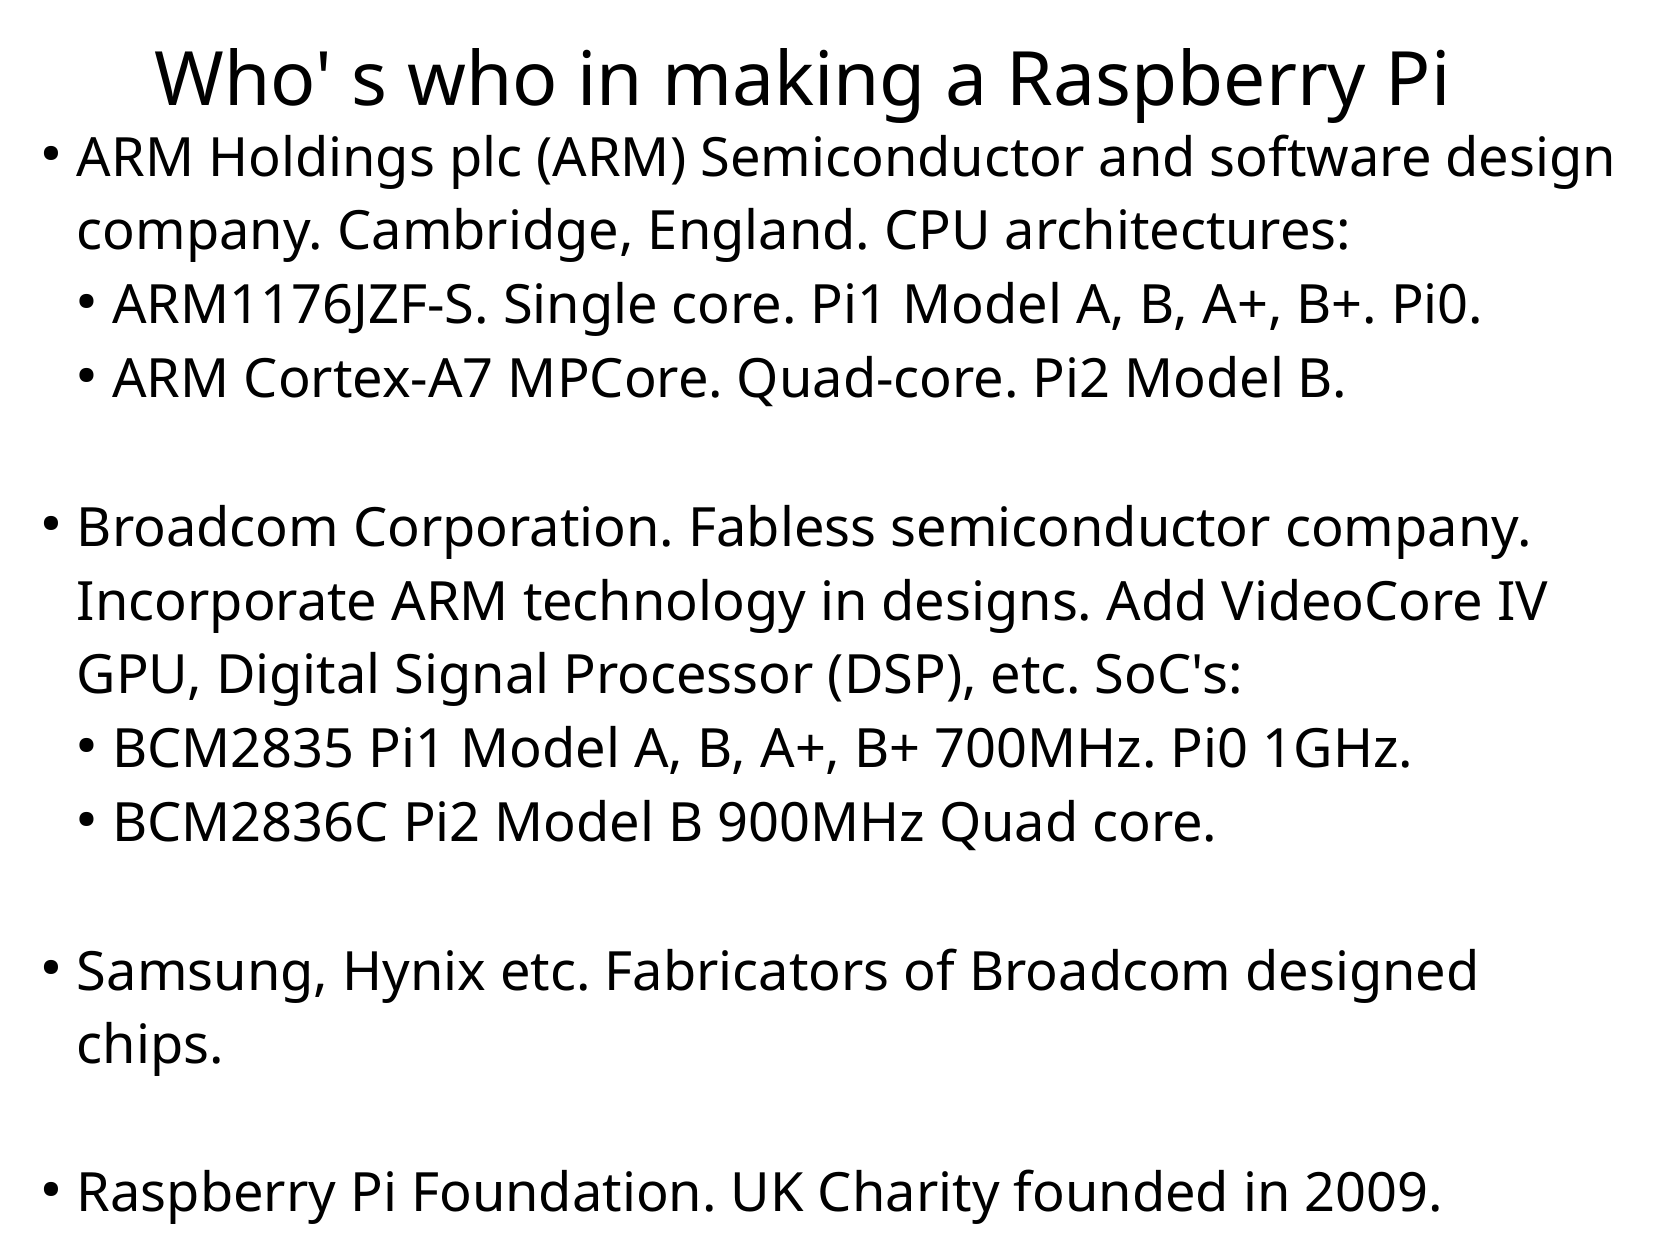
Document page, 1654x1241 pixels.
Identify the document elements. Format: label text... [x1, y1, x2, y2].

title Who' s who in making a Raspberry Pi [59, 35, 1548, 117]
text_box ARM Holdings plc (ARM) Semiconductor and software design company. Cambridge, England. CPU architectures: ARM1176JZF-S. Single core. Pi1 Model A, B, A+, B+. Pi0. ARM Cortex-A7 MPCore. Quad-core. Pi2 Model B. Broadcom Corporation. Fabless semiconductor company. Incorporate ARM technology in designs. Add VideoCore IV GPU, Digital Signal Processor (DSP), etc. SoC's: BCM2835 Pi1 Model A, B, A+, B+ 700MHz. Pi0 1GHz. BCM2836C Pi2 Model B 900MHz Quad core. Samsung, Hynix etc. Fabricators of Broadcom designed chips. Raspberry Pi Foundation. UK Charity founded in 2009. Responsible for developing the Raspberry Pi. Engineering and trading activities Raspberry Pi (Trading) Ltd. Egoman, Sony, Qisda - RPi Board manufacturers. [41, 117, 1642, 1217]
